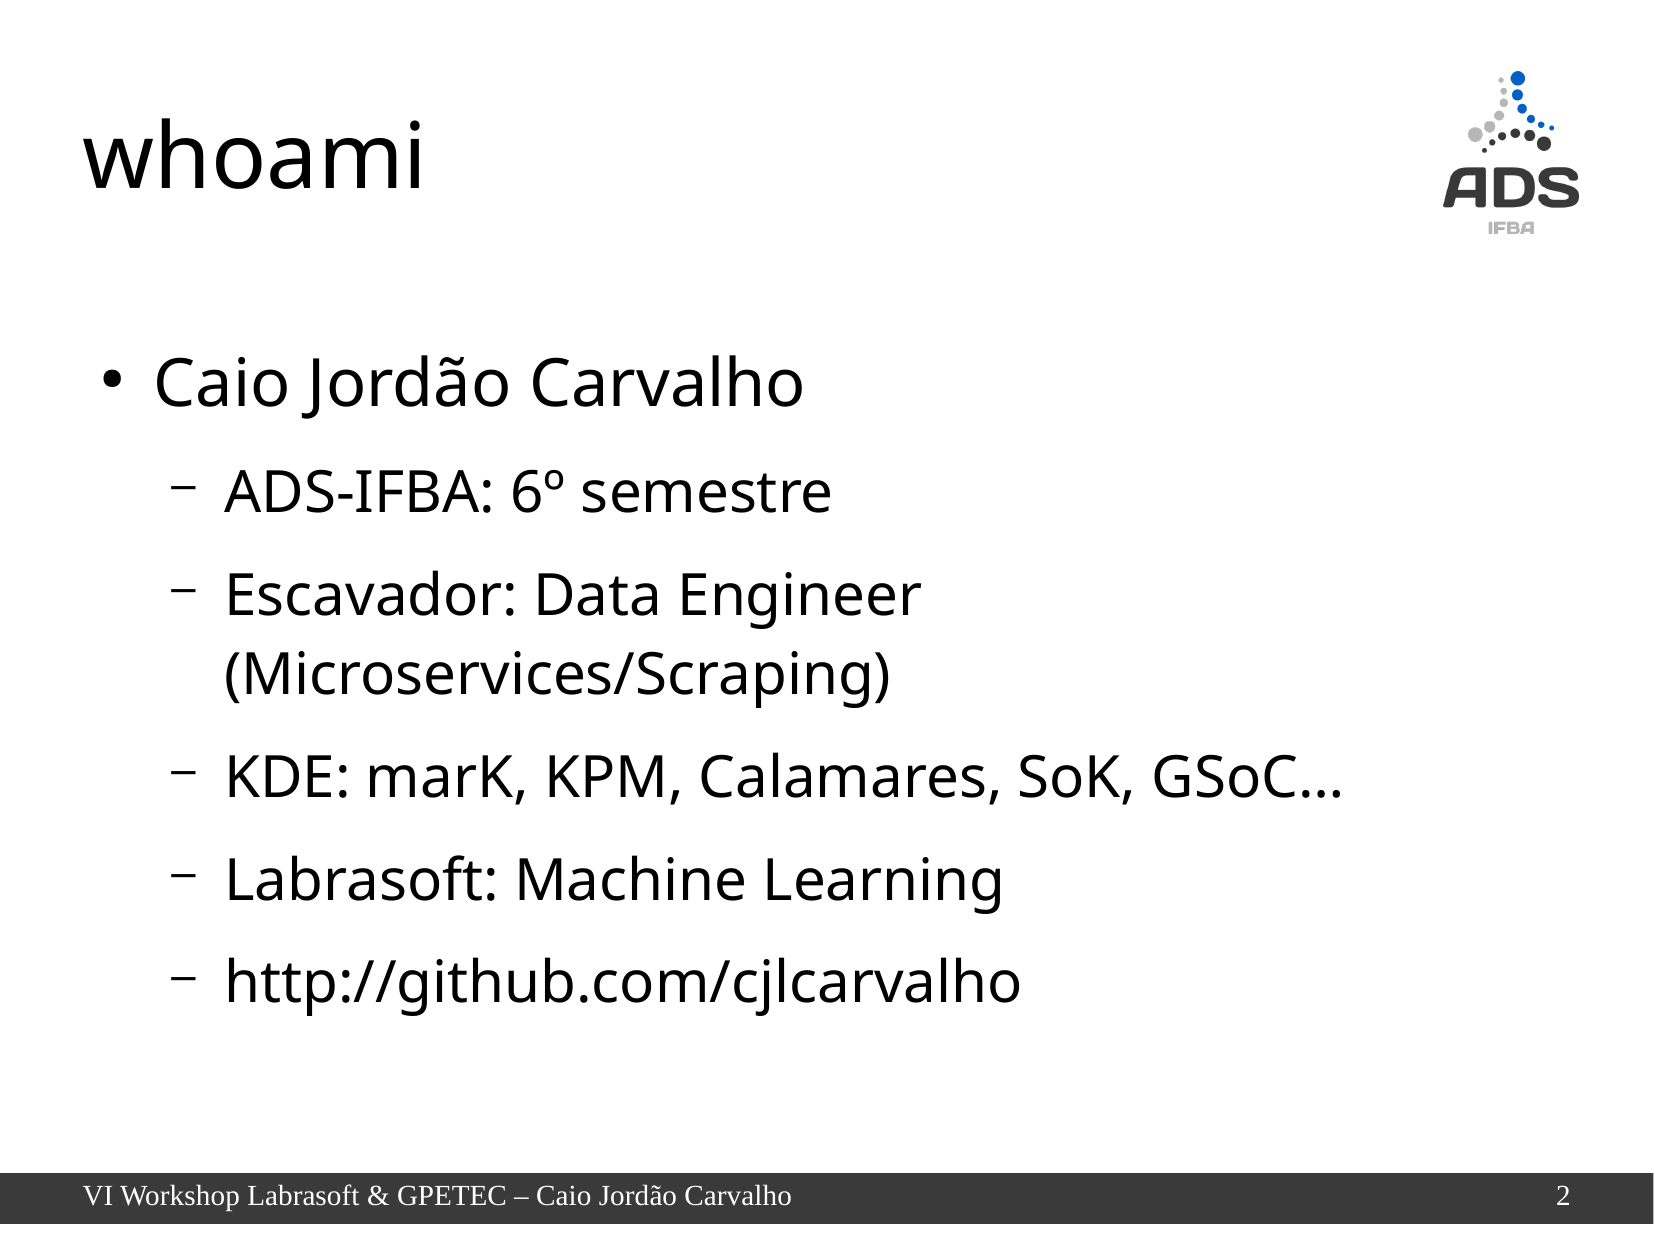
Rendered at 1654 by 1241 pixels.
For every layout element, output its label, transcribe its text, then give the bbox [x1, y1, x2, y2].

title whoami [82, 49, 1426, 257]
list Caio Jordão Carvalho ADS-IFBA: 6º semestre Escavador: Data Engineer (Microservices/Scraping) KDE: marK, KPM, Calamares, SoK, GSoC… Labrasoft: Machine Learning http://github.com/cjlcarvalho [82, 290, 1571, 1066]
picture [1443, 71, 1579, 234]
